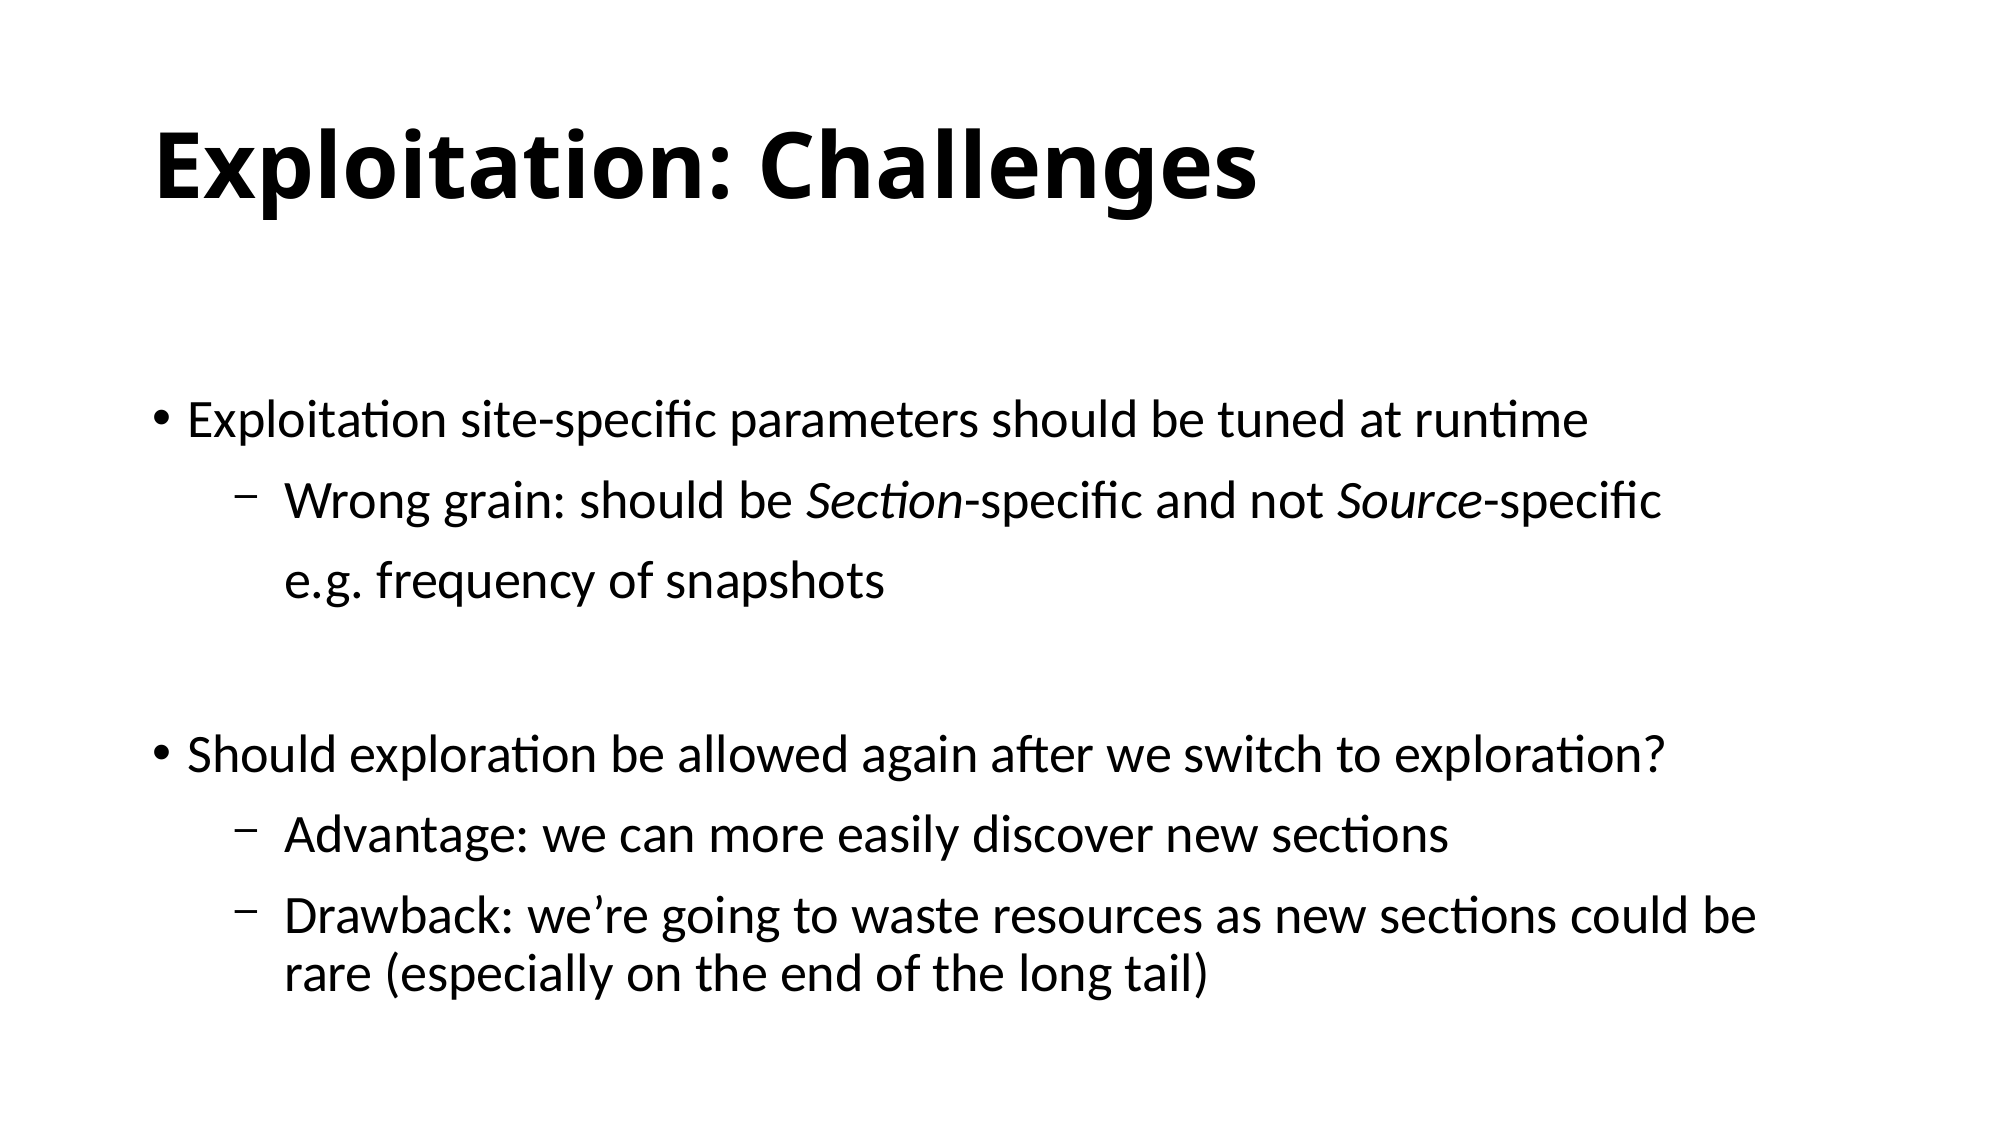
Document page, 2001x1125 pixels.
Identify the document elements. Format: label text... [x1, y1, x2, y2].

title Exploitation: Challenges [137, 59, 1863, 278]
list Exploitation site-specific parameters should be tuned at runtime Wrong grain: should be Section-specific and not Source-specific e.g. frequency of snapshots Should exploration be allowed again after we switch to exploration? Advantage: we can more easily discover new sections Drawback: we’re going to waste resources as new sections could be rare (especially on the end of the long tail) [137, 299, 1863, 1014]
